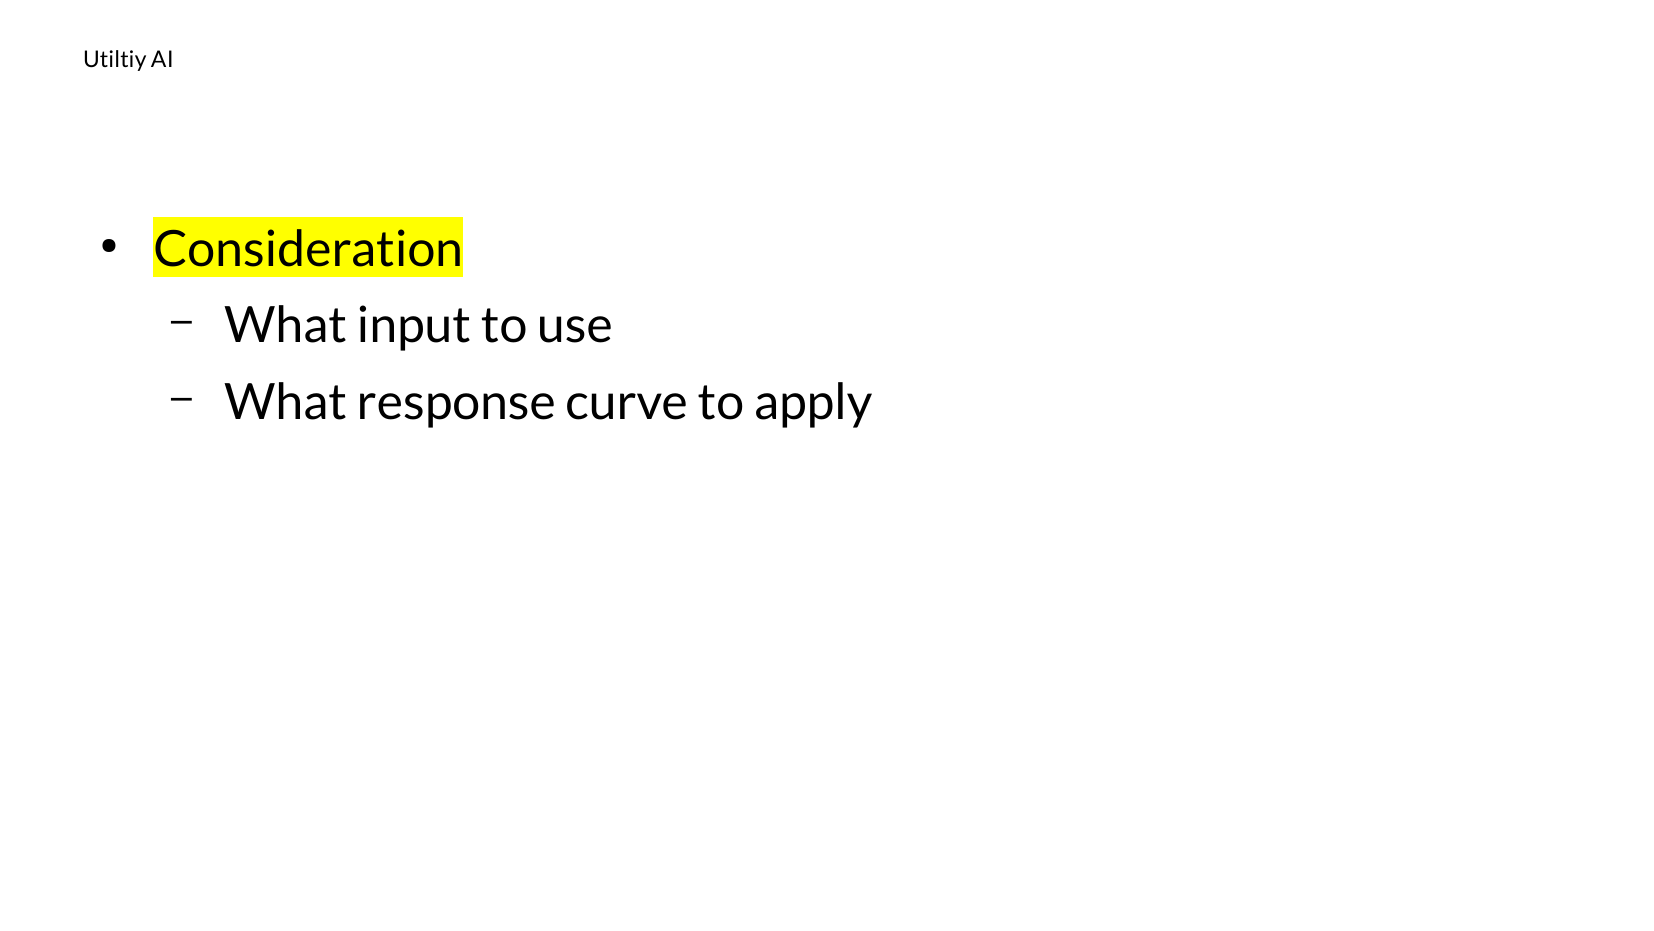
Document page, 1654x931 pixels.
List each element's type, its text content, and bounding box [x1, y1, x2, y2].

list Consideration What input to use What response curve to apply [82, 217, 1571, 839]
title Utiltiy AI [83, 0, 1571, 119]
